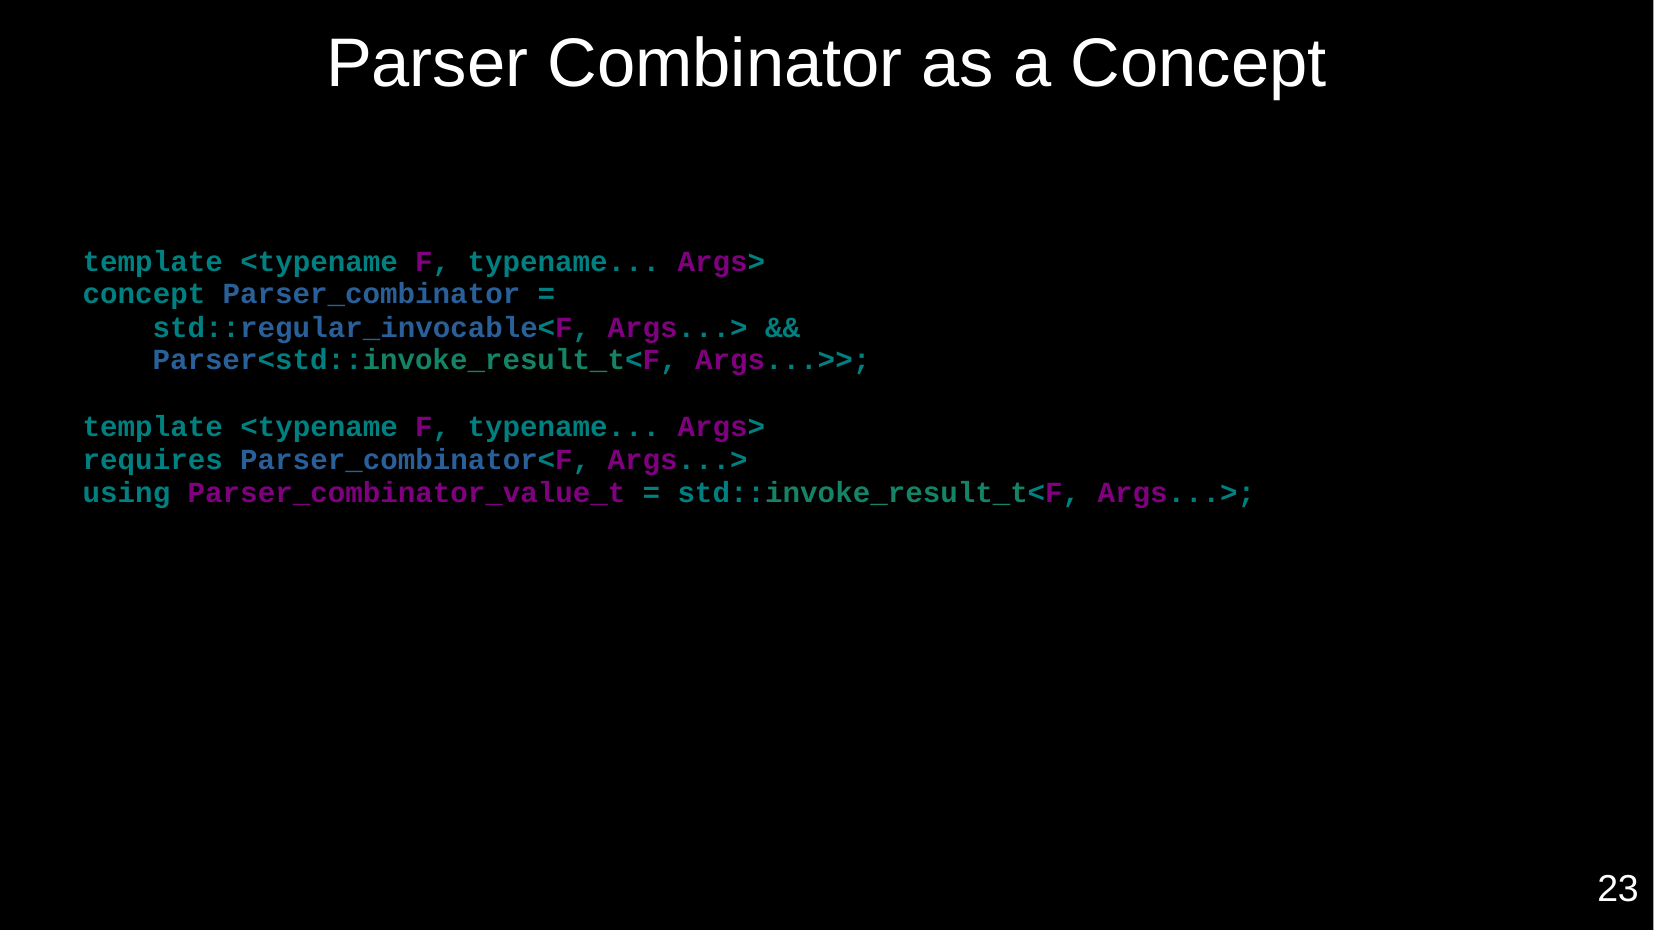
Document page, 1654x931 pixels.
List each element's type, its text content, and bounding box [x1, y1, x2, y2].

subtitle template <typename F, typename... Args> concept Parser_combinator = std::regular_invocable<F, Args...> && Parser<std::invoke_result_t<F, Args...>>; template <typename F, typename... Args> requires Parser_combinator<F, Args...> using Parser_combinator_value_t = std::invoke_result_t<F, Args...>; [82, 133, 1571, 889]
text_box <number> [1024, 860, 1654, 931]
title Parser Combinator as a Concept [82, 4, 1571, 121]
